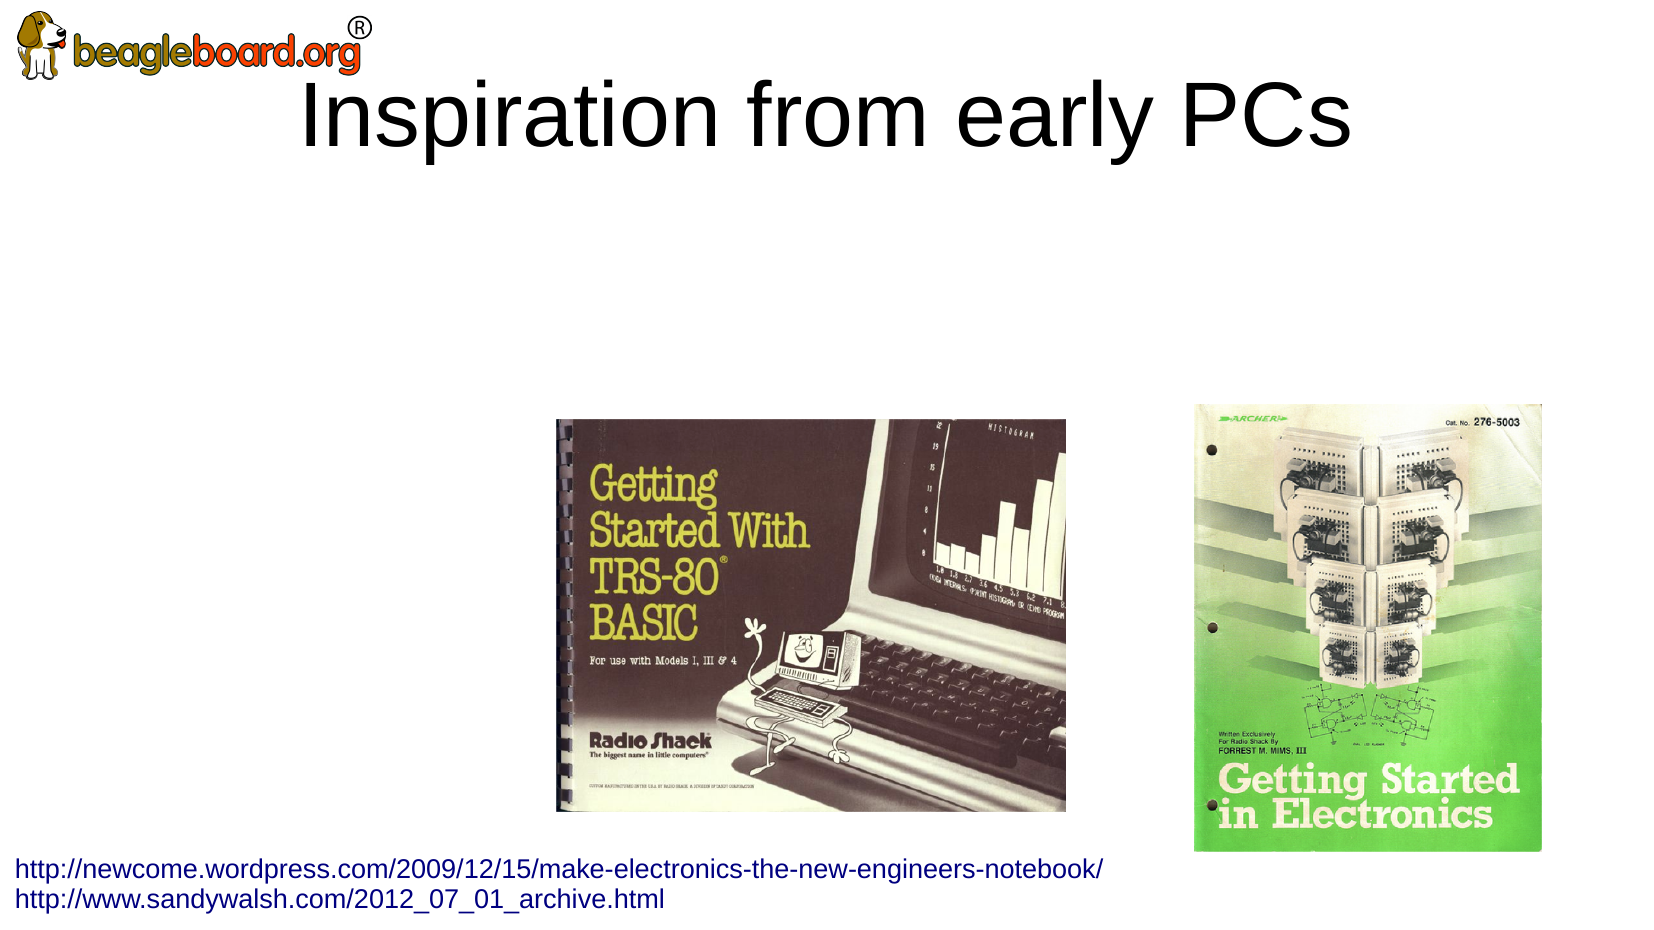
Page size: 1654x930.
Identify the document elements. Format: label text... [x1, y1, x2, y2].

title Inspiration from early PCs [82, 37, 1571, 193]
text_box http://newcome.wordpress.com/2009/12/15/make-electronics-the-new-engineers-notebook/ http://www.sandywalsh.com/2012_07_01_archive.html [0, 846, 1548, 922]
picture [1194, 404, 1542, 846]
picture [17, 11, 372, 80]
picture [556, 419, 1066, 812]
